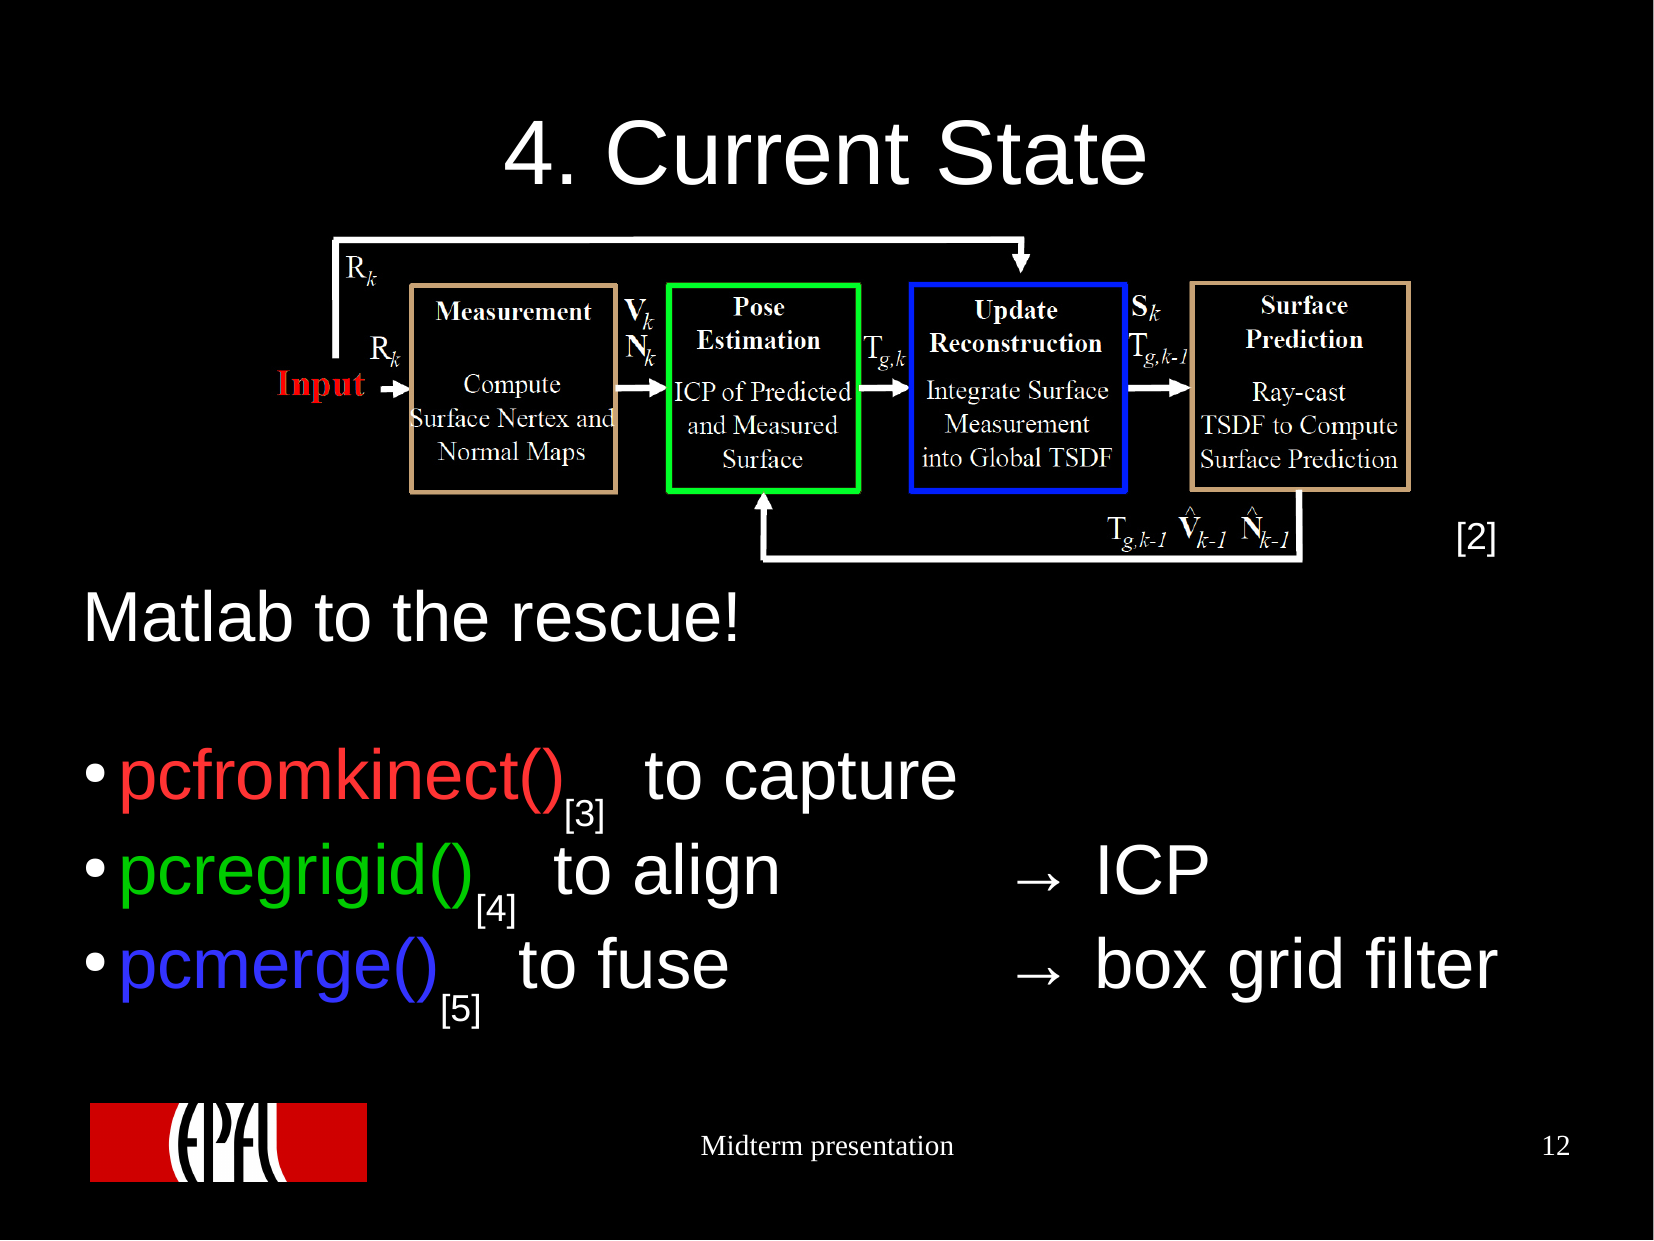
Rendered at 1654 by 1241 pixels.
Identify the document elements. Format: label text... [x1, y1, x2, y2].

text_box [2] [1440, 507, 1513, 565]
picture [90, 1103, 367, 1182]
subtitle Matlab to the rescue! pcfromkinect() to capture pcregrigid() to align → ICP pcmerge() to fuse → box grid filter [82, 472, 1571, 1109]
title 4. Current State [82, 49, 1571, 257]
text_box [4] [460, 879, 533, 937]
picture [271, 223, 1418, 573]
text_box [5] [425, 980, 497, 1038]
text_box [3] [549, 785, 656, 843]
